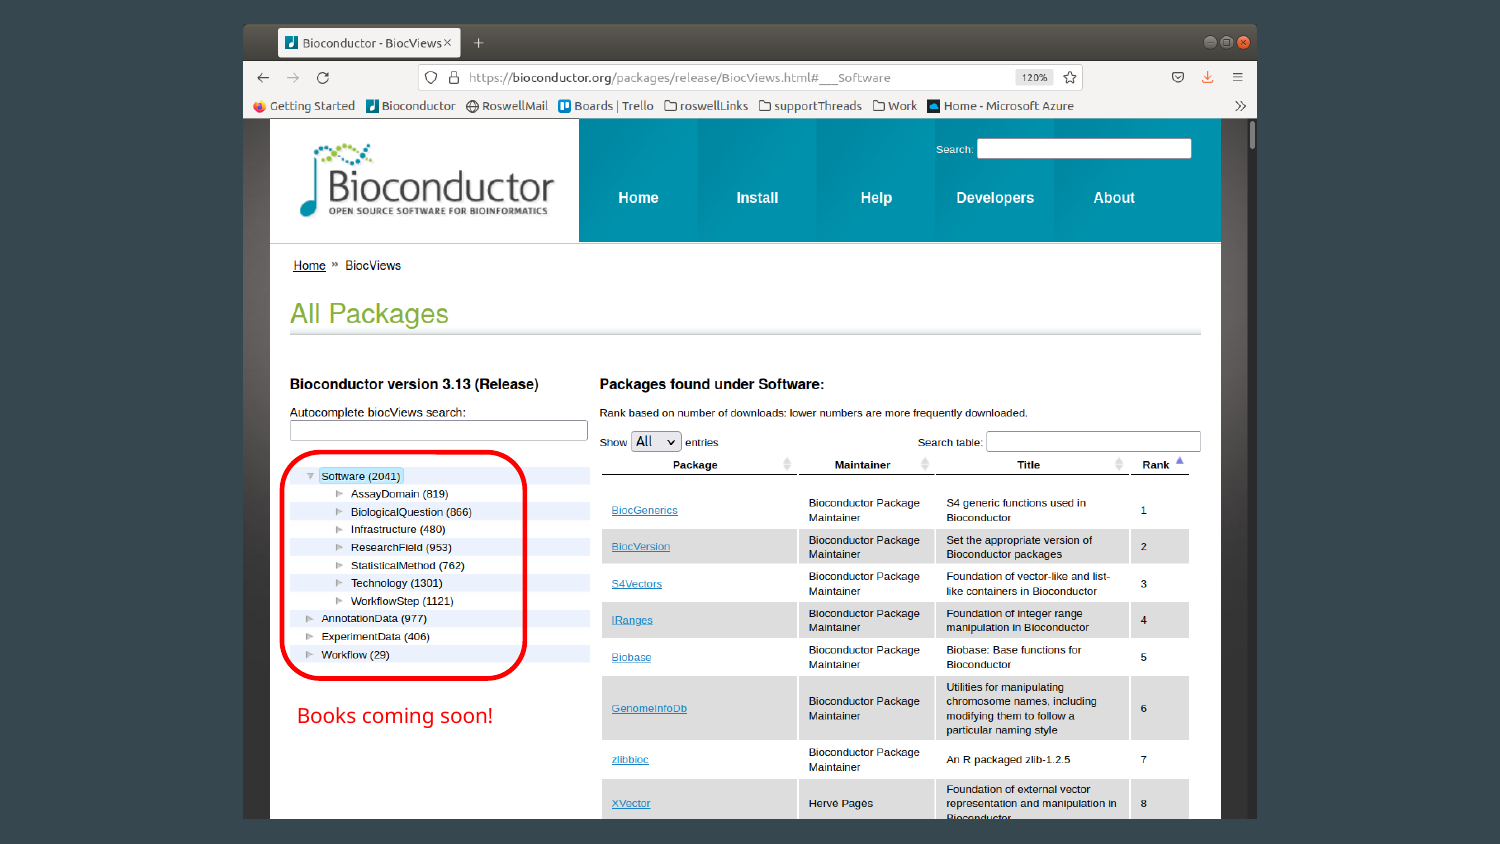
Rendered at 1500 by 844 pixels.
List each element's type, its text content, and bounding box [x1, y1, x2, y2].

picture [243, 24, 1257, 819]
text_box Books coming soon! [281, 687, 541, 743]
